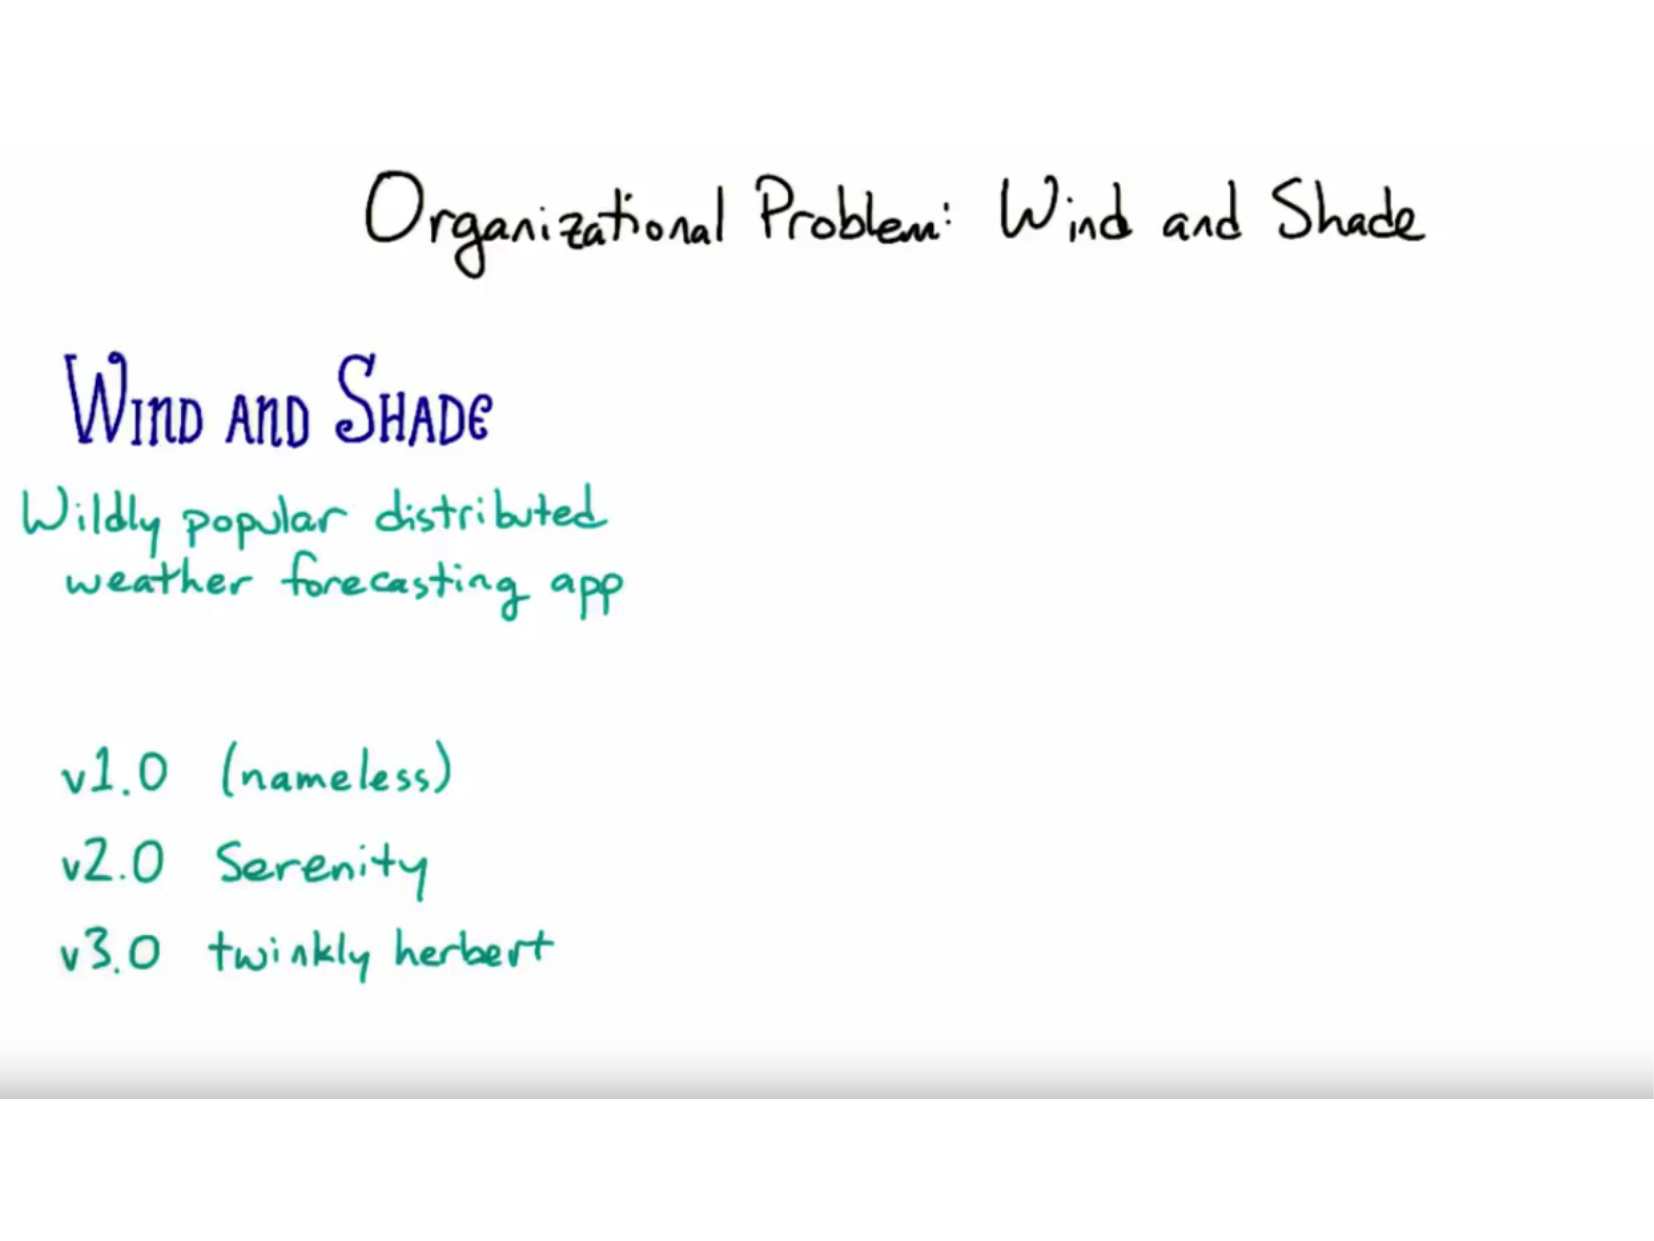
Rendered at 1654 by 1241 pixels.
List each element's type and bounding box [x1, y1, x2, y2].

picture [0, 147, 1654, 1099]
